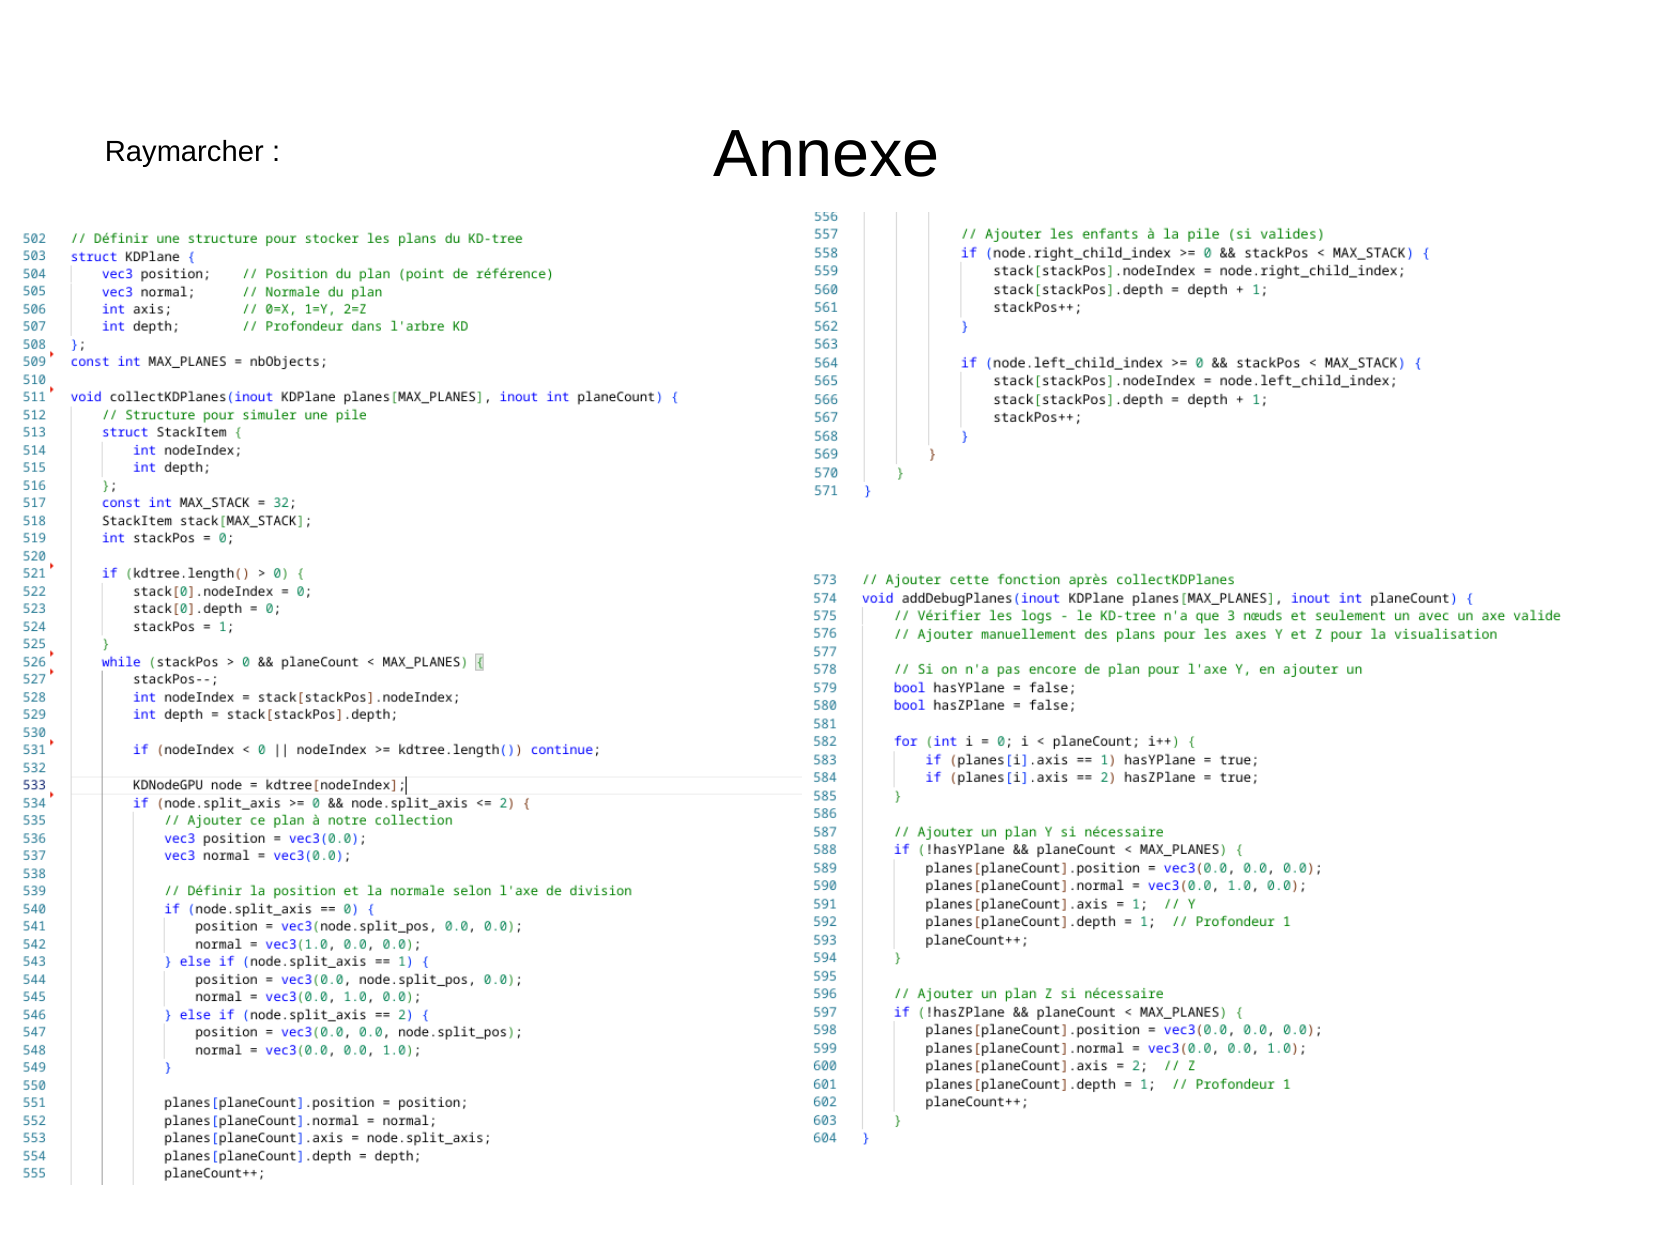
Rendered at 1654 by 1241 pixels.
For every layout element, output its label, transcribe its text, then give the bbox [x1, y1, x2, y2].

title Annexe [82, 49, 1571, 228]
picture [15, 212, 1654, 1185]
text_box Raymarcher : [90, 127, 305, 176]
